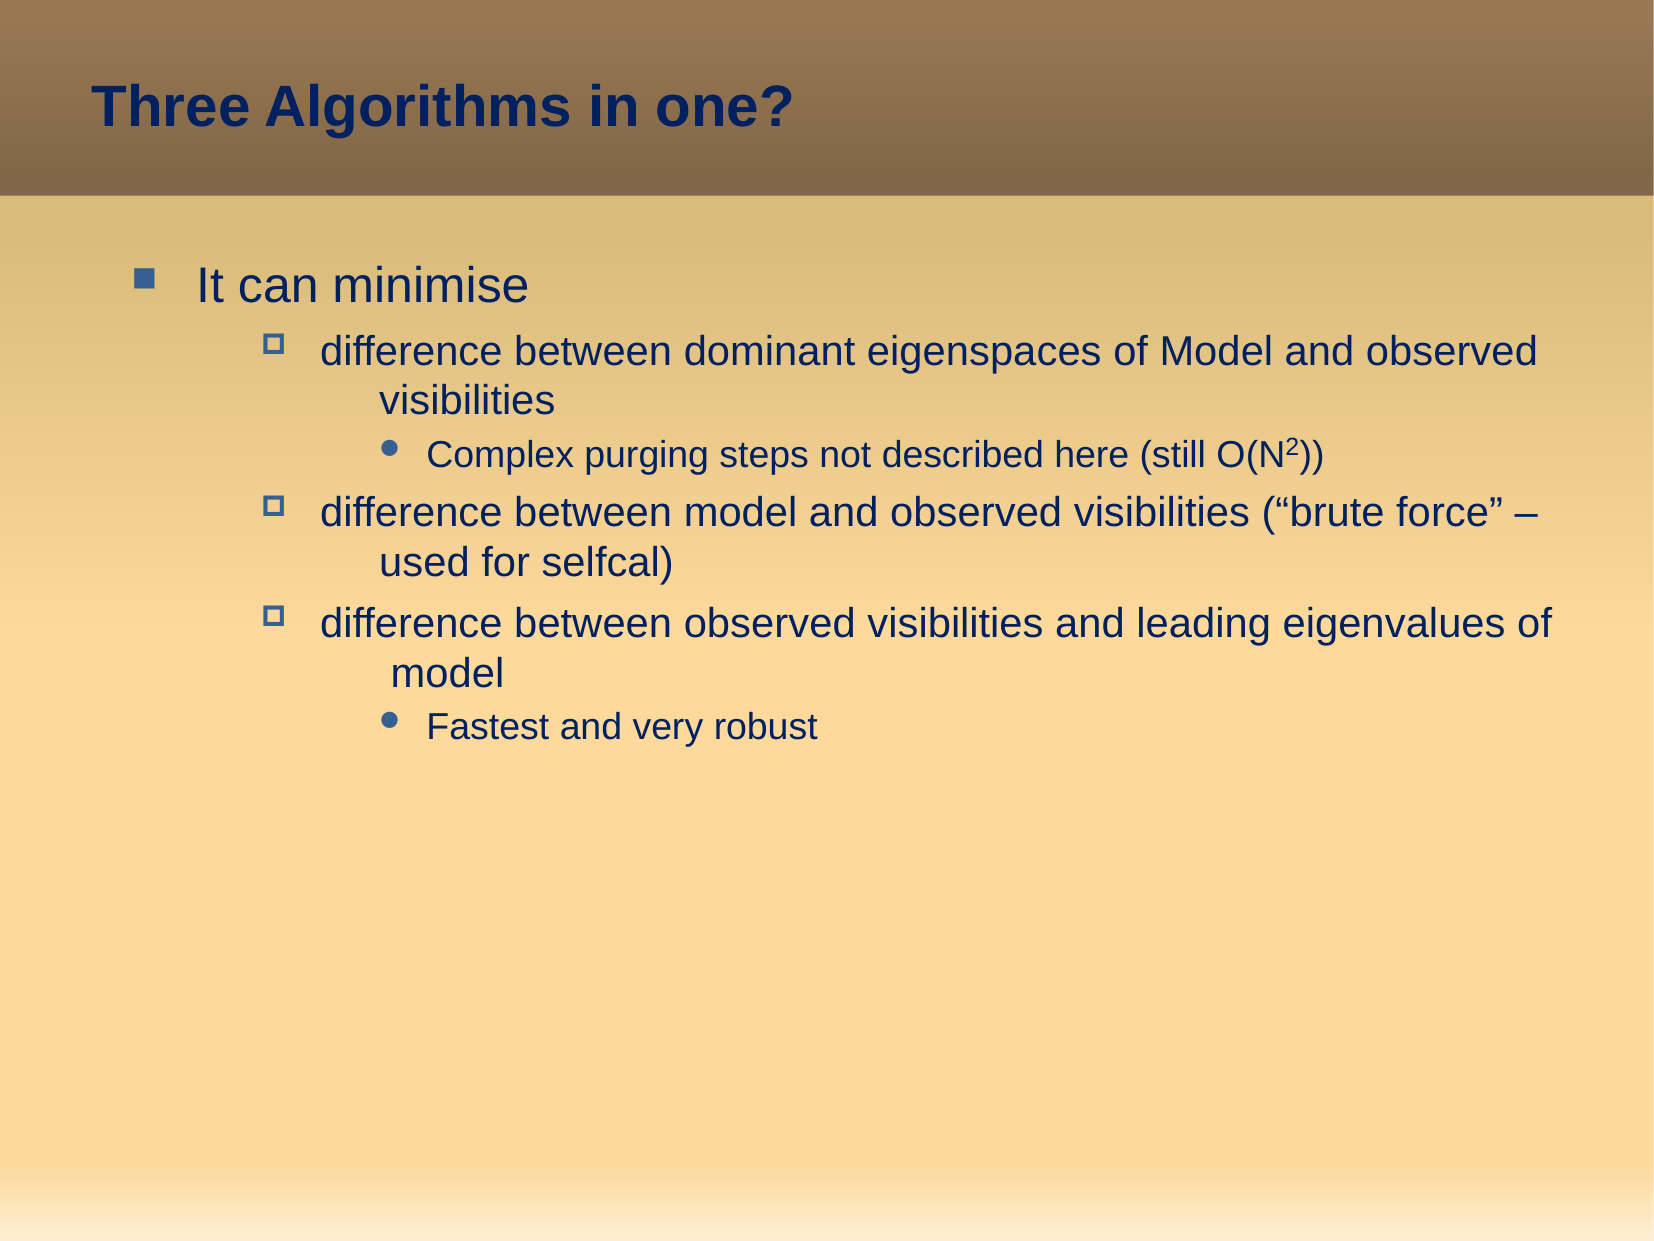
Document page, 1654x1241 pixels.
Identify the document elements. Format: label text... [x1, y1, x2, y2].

title Three Algorithms in one? [76, 0, 1565, 208]
picture [0, 0, 1654, 1241]
list It can minimise difference between dominant eigenspaces of Model and observed visibilities Complex purging steps not described here (still O(N2)) difference between model and observed visibilities (“brute force” – used for selfcal) difference between observed visibilities and leading eigenvalues of model Fastest and very robust [116, 245, 1576, 807]
